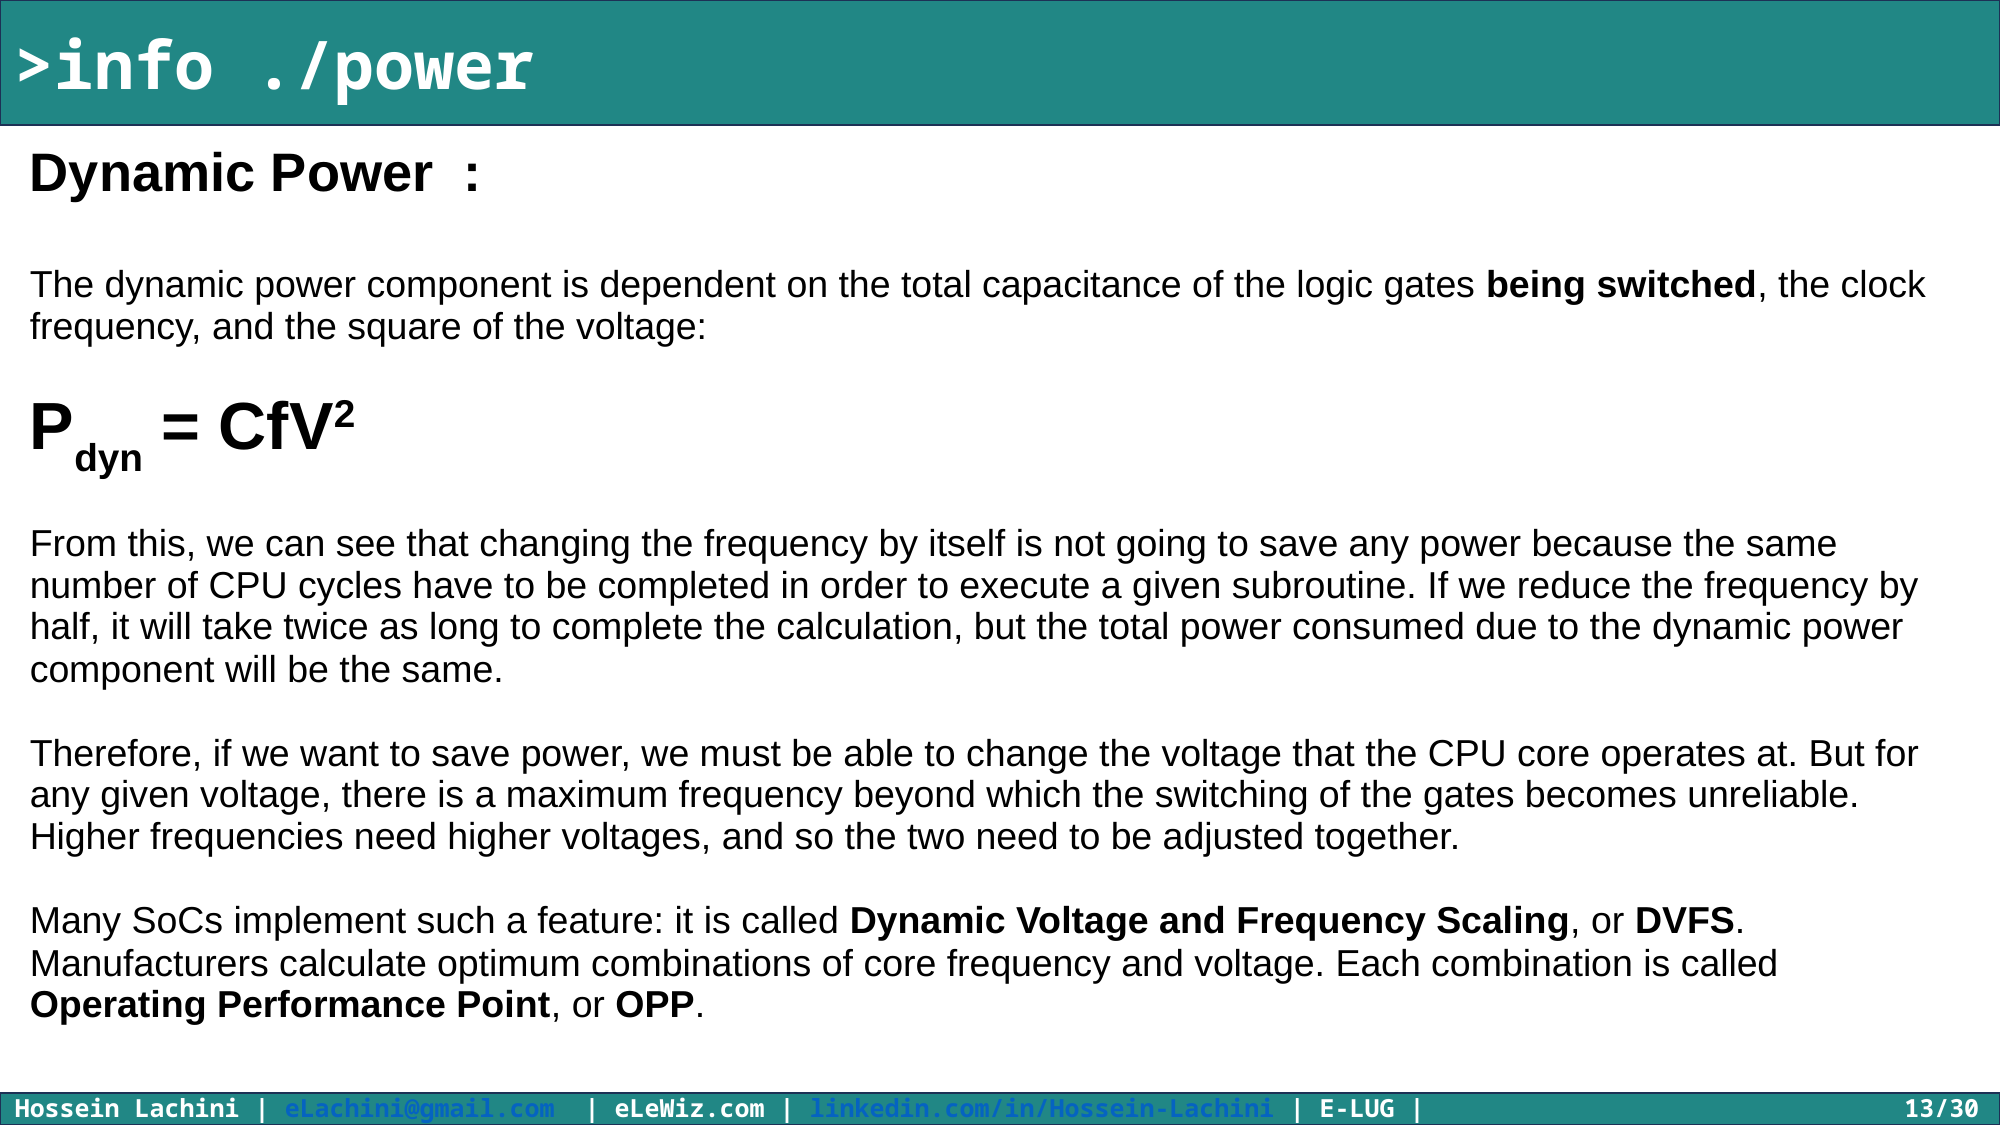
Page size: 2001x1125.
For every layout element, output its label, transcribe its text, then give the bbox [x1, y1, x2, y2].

text_box >info ./power [0, 0, 2000, 125]
text_box Dynamic Power : The dynamic power component is dependent on the total capacitance of the logic gates being switched, the clock frequency, and the square of the voltage: Pdyn = CfV2 From this, we can see that changing the frequency by itself is not going to save any power because the same number of CPU cycles have to be completed in order to execute a given subroutine. If we reduce the frequency by half, it will take twice as long to complete the calculation, but the total power consumed due to the dynamic power component will be the same. Therefore, if we want to save power, we must be able to change the voltage that the CPU core operates at. But for any given voltage, there is a maximum frequency beyond which the switching of the gates becomes unreliable. Higher frequencies need higher voltages, and so the two need to be adjusted together. Many SoCs implement such a feature: it is called Dynamic Voltage and Frequency Scaling, or DVFS. Manufacturers calculate optimum combinations of core frequency and voltage. Each combination is called Operating Performance Point, or OPP. [15, 135, 1981, 1034]
text_box Hossein Lachini | eLachini@gmail.com | eLeWiz.com | linkedin.com/in/Hossein-Lachini | E-LUG | 13/30 [0, 1093, 2000, 1125]
